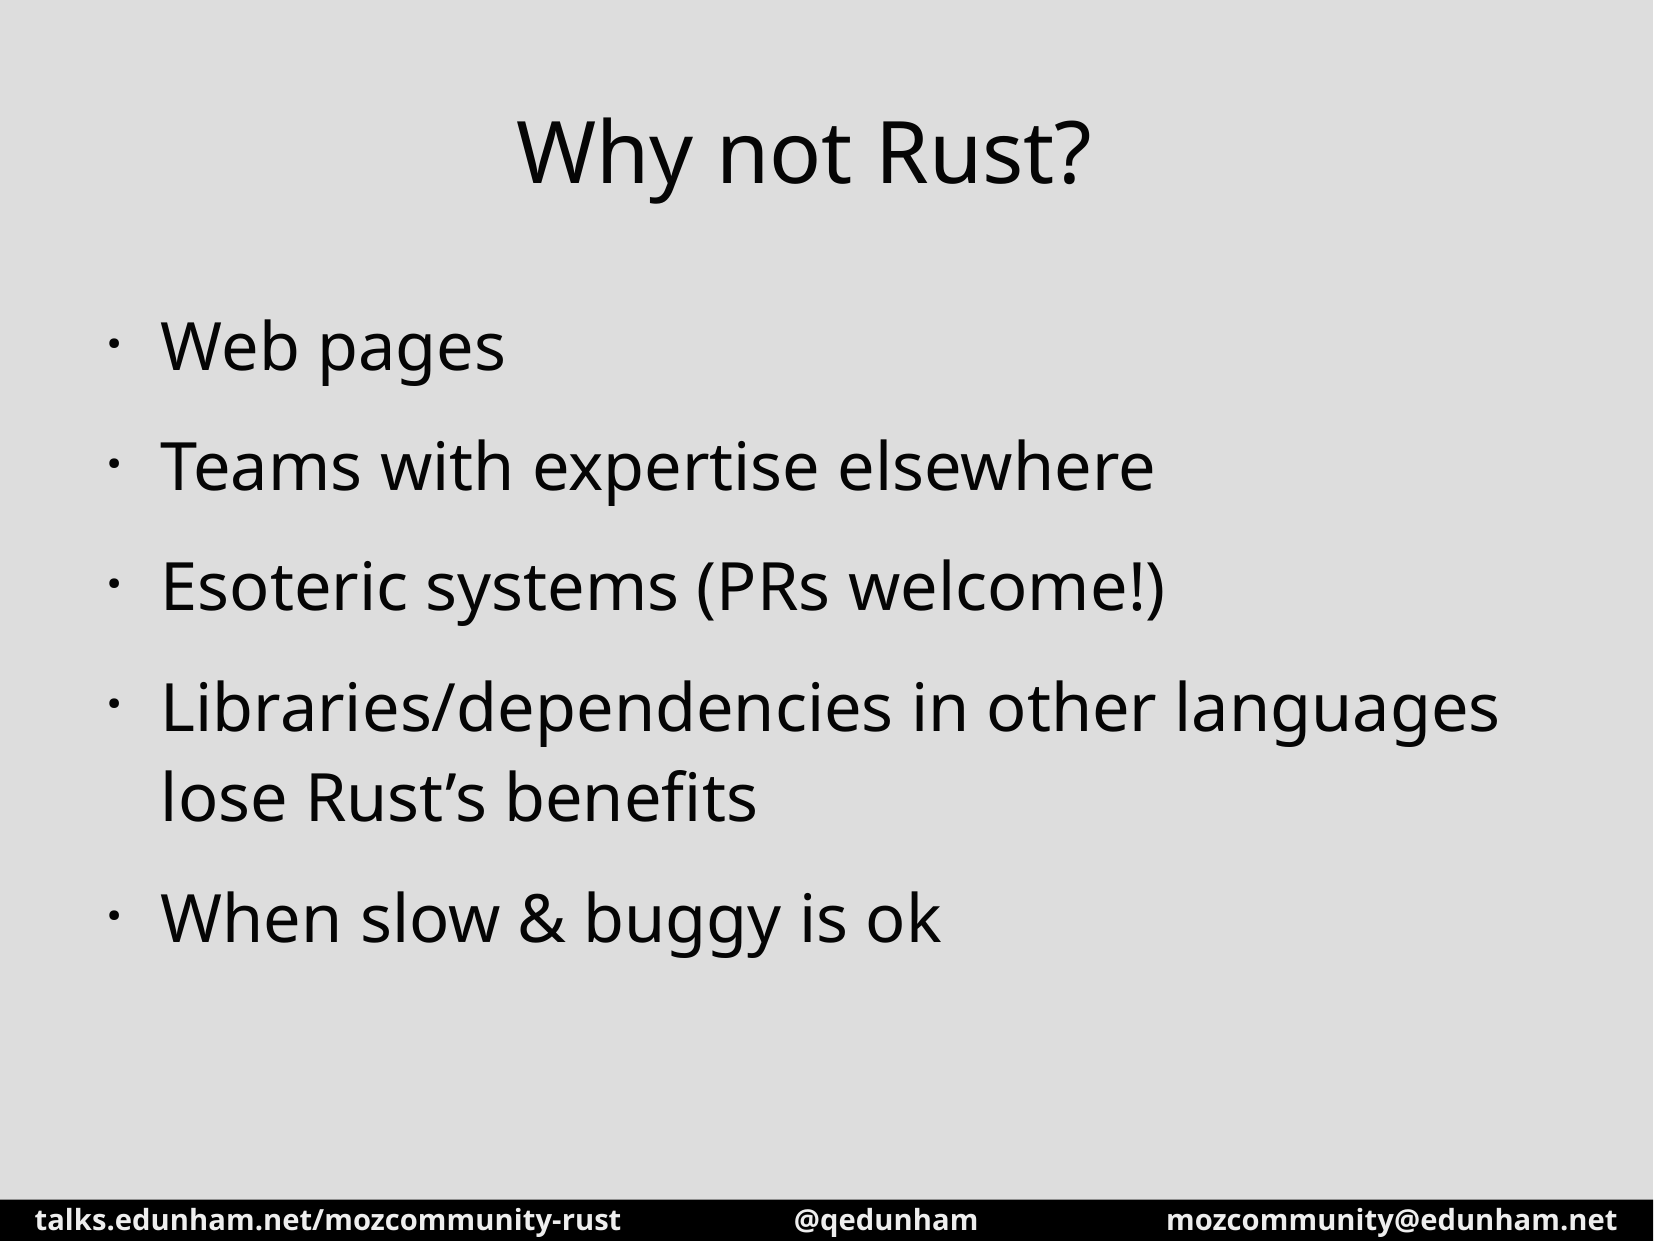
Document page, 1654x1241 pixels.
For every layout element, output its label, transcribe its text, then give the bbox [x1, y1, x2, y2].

list Web pages Teams with expertise elsewhere Esoteric systems (PRs welcome!) Libraries/dependencies in other languages lose Rust’s benefits When slow & buggy is ok [90, 299, 1594, 1019]
title Why not Rust? [15, 47, 1594, 253]
